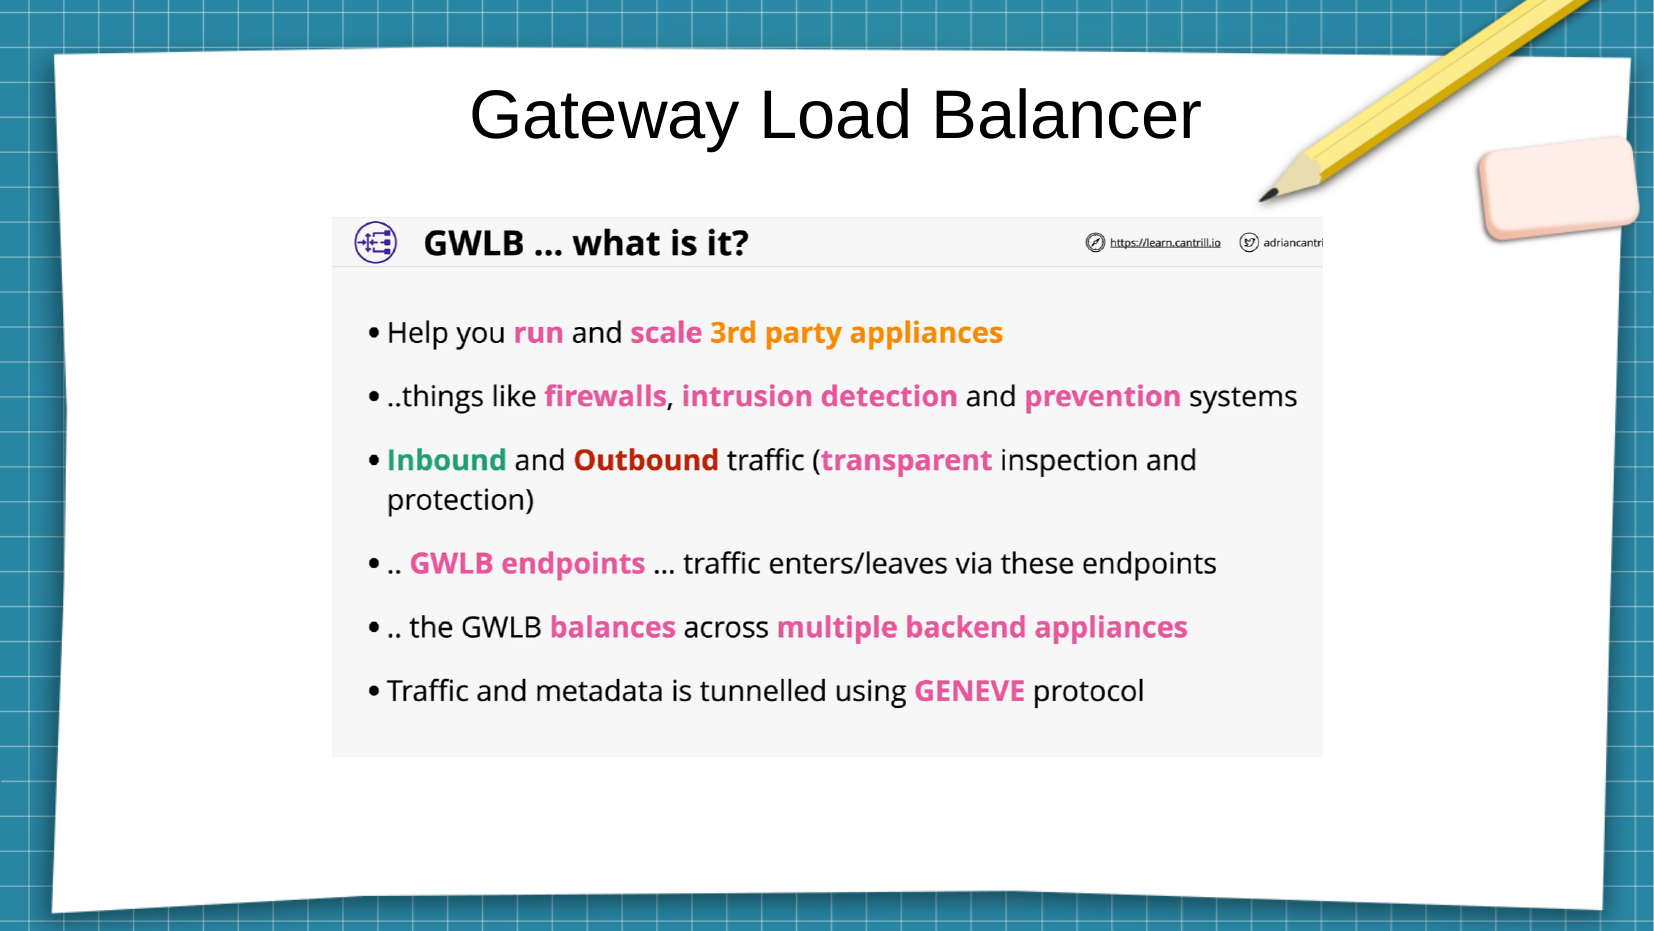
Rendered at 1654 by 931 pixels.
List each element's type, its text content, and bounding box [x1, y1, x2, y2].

picture [0, 0, 1654, 931]
title Gateway Load Balancer [82, 37, 1571, 193]
